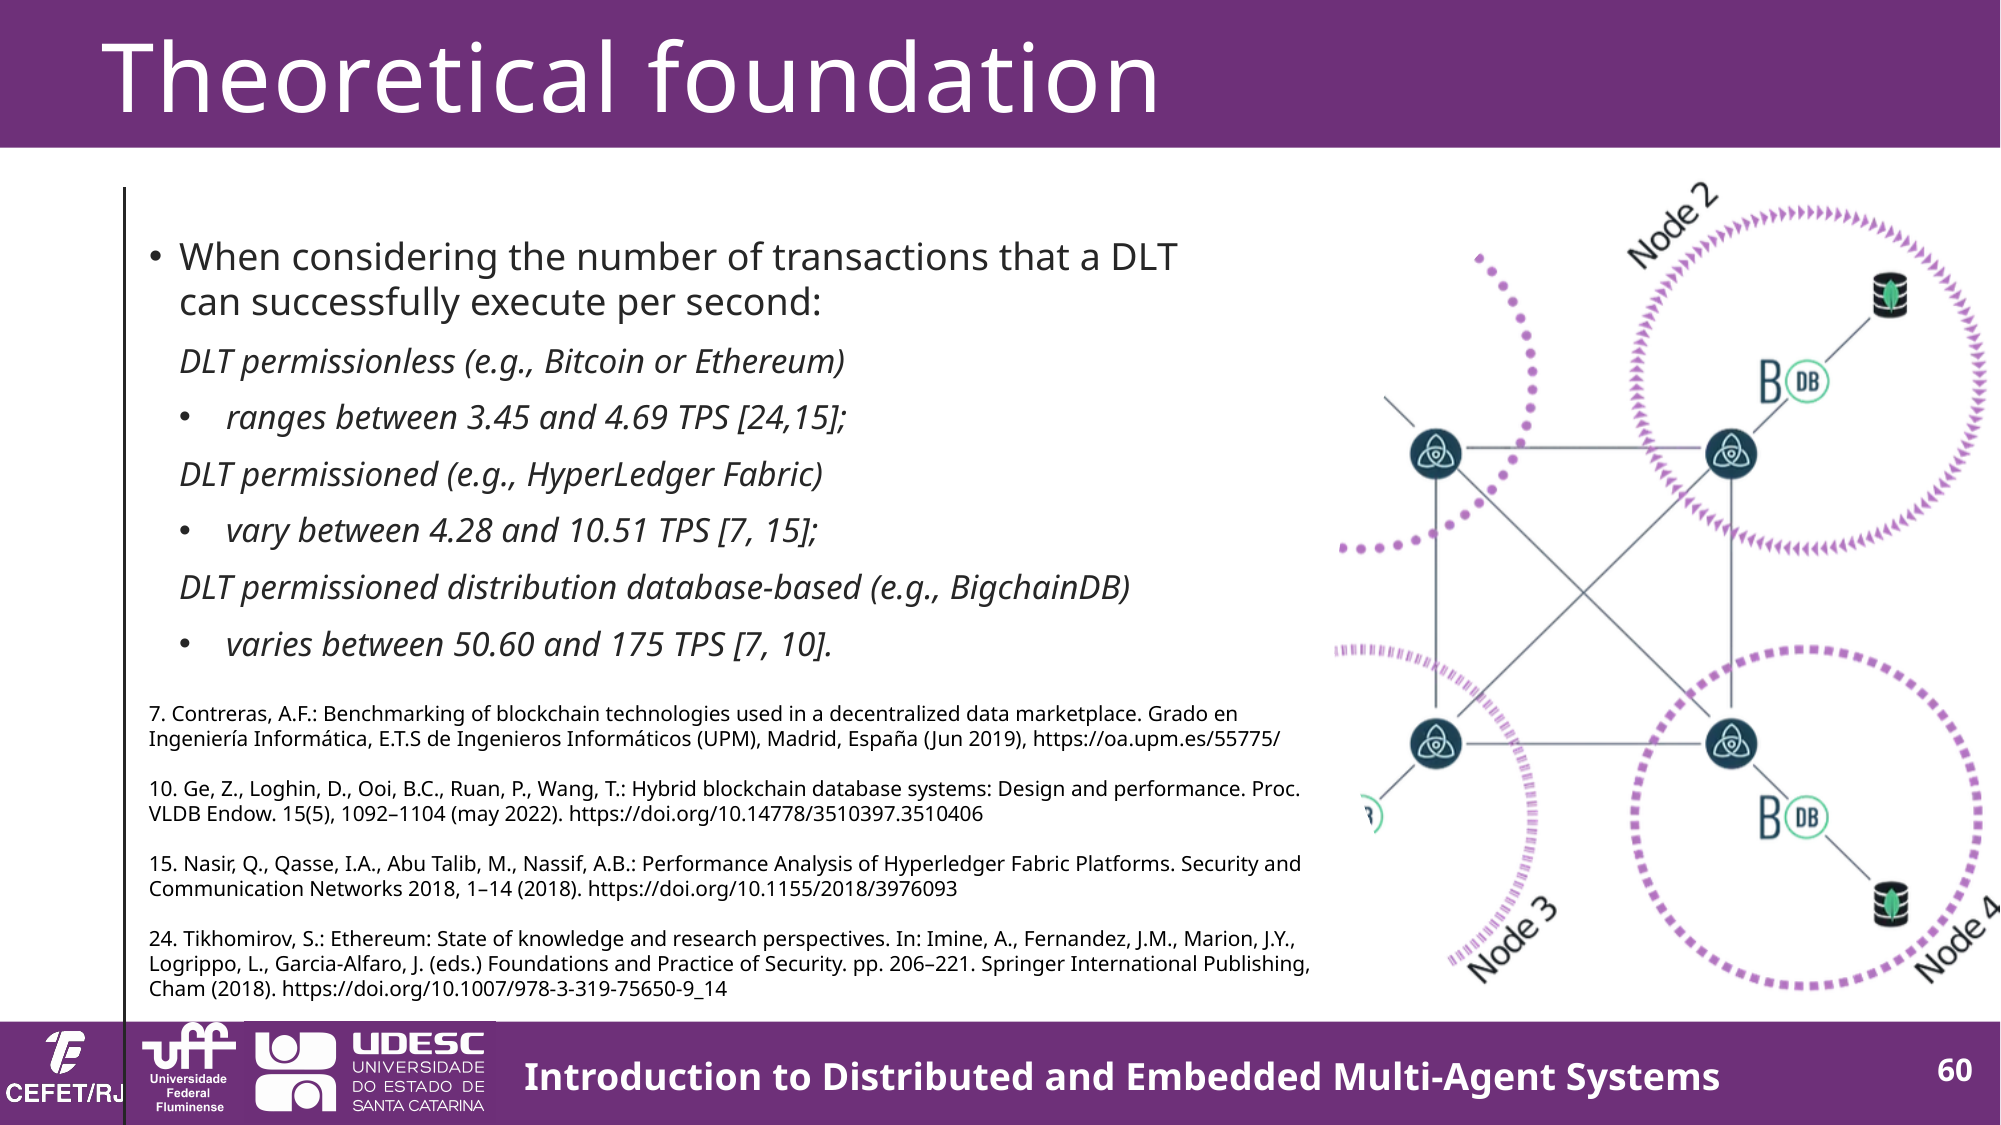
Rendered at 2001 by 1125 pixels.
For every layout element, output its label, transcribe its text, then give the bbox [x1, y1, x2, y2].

text_box 7. Contreras, A.F.: Benchmarking of blockchain technologies used in a decentralized data marketplace. Grado en Ingenierı́a Informática, E.T.S de Ingenieros Informáticos (UPM), Madrid, España (Jun 2019), https://oa.upm.es/55775/​ 10. Ge, Z., Loghin, D., Ooi, B.C., Ruan, P., Wang, T.: Hybrid blockchain database systems: Design and performance. Proc. VLDB Endow. 15(5), 1092–1104 (may 2022). https://doi.org/10.14778/3510397.3510406​ 15. Nasir, Q., Qasse, I.A., Abu Talib, M., Nassif, A.B.: Performance Analysis of Hyperledger Fabric Platforms. Security and Communication Networks 2018, 1–14 (2018). https://doi.org/10.1155/2018/3976093​ 24. Tikhomirov, S.: Ethereum: State of knowledge and research perspectives. In: Imine, A., Fernandez, J.M., Marion, J.Y., Logrippo, L., Garcia-Alfaro, J. (eds.) Foundations and Practice of Security. pp. 206–221. Springer International Publishing, Cham (2018). https://doi.org/10.1007/978-3-319-75650-9_14 ​ [133, 692, 1332, 1008]
picture [244, 1021, 496, 1123]
list When considering the number of transactions that a DLT can successfully execute per second: DLT permissionless (e.g., Bitcoin or Ethereum) ranges between 3.45 and 4.69 TPS [24,15]; DLT permissioned (e.g., HyperLedger Fabric) vary between 4.28 and 10.51 TPS [7, 15]; DLT permissioned distribution database-based (e.g., BigchainDB) varies between 50.60 and 175 TPS [7, 10]. [134, 225, 1204, 692]
picture [6, 1009, 123, 1125]
title Theoretical foundation [86, 22, 1210, 165]
picture [141, 1021, 237, 1117]
text_box [1334, 159, 2000, 1019]
